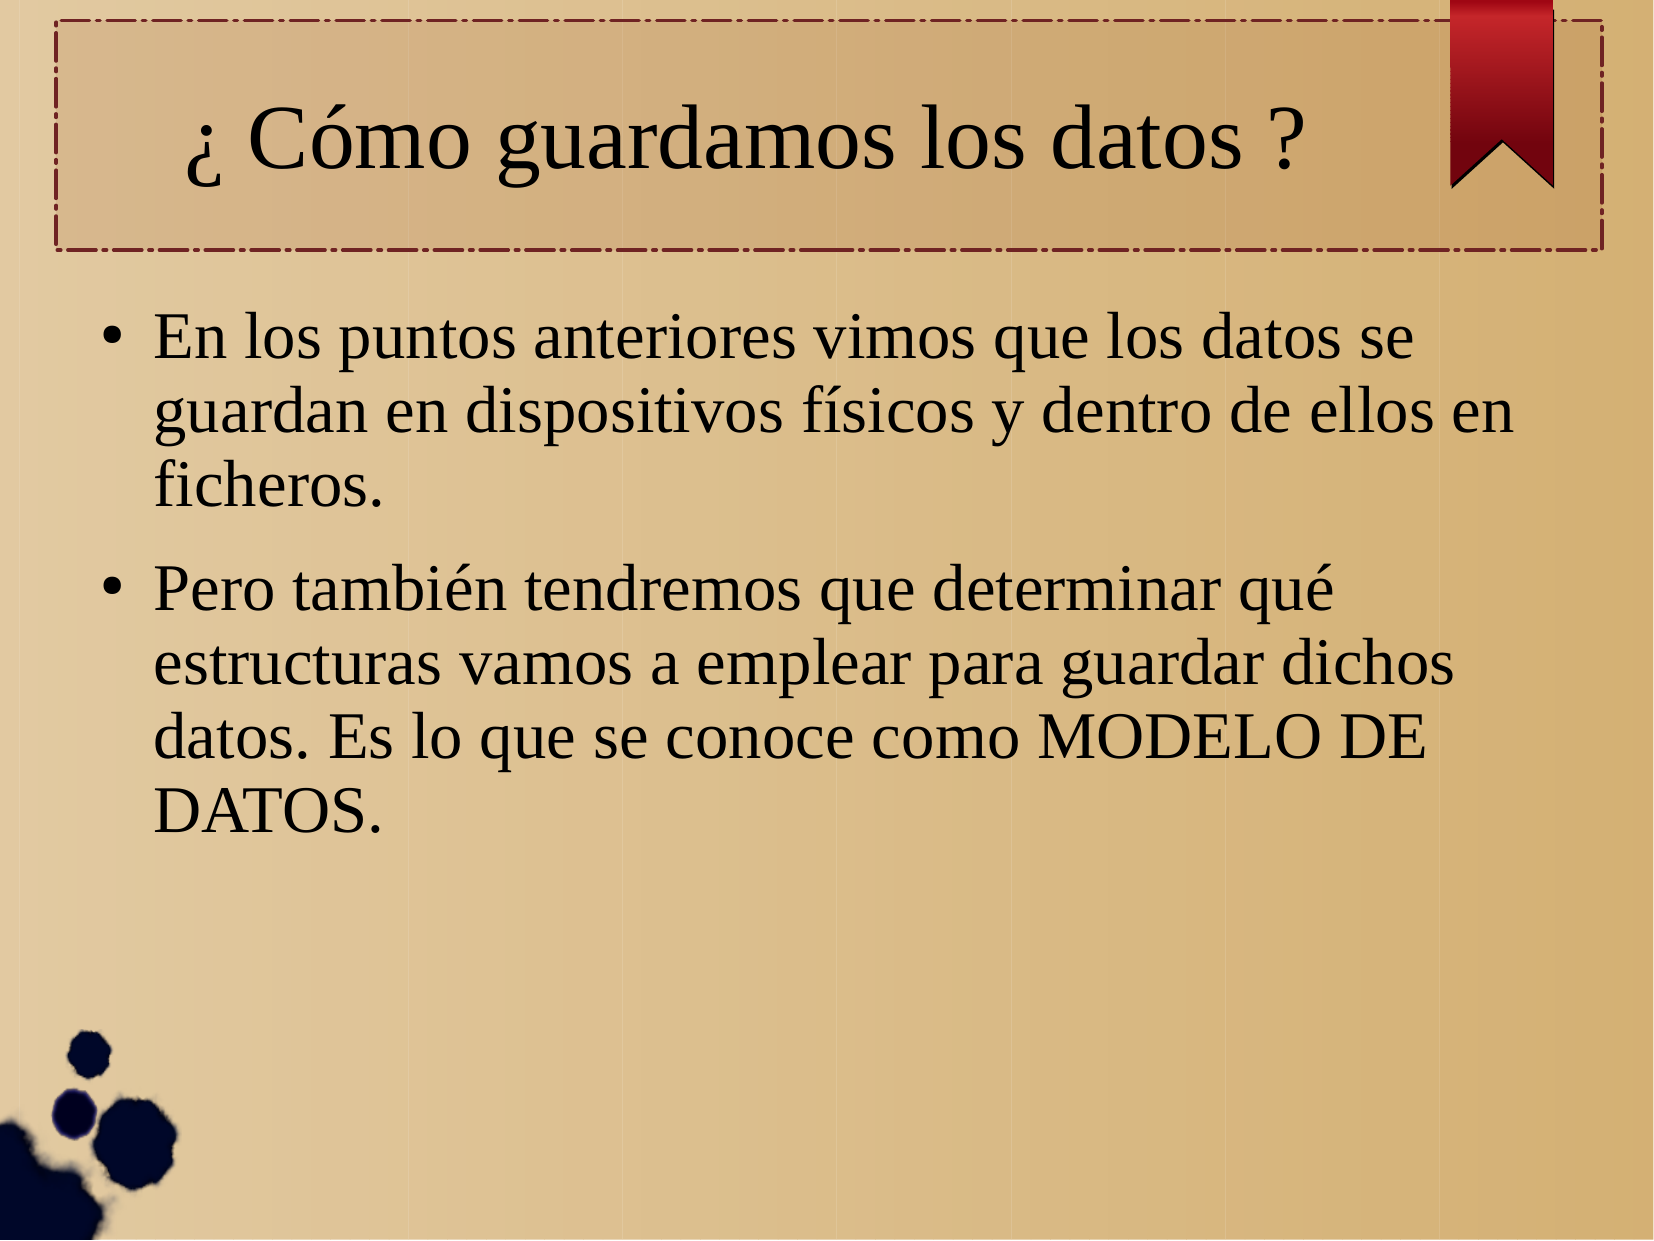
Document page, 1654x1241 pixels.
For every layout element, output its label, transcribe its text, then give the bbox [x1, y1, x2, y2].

list En los puntos anteriores vimos que los datos se guardan en dispositivos físicos y dentro de ellos en ficheros. Pero también tendremos que determinar qué estructuras vamos a emplear para guardar dichos datos. Es lo que se conoce como MODELO DE DATOS. [82, 299, 1571, 1019]
title ¿ Cómo guardamos los datos ? [82, 47, 1412, 229]
